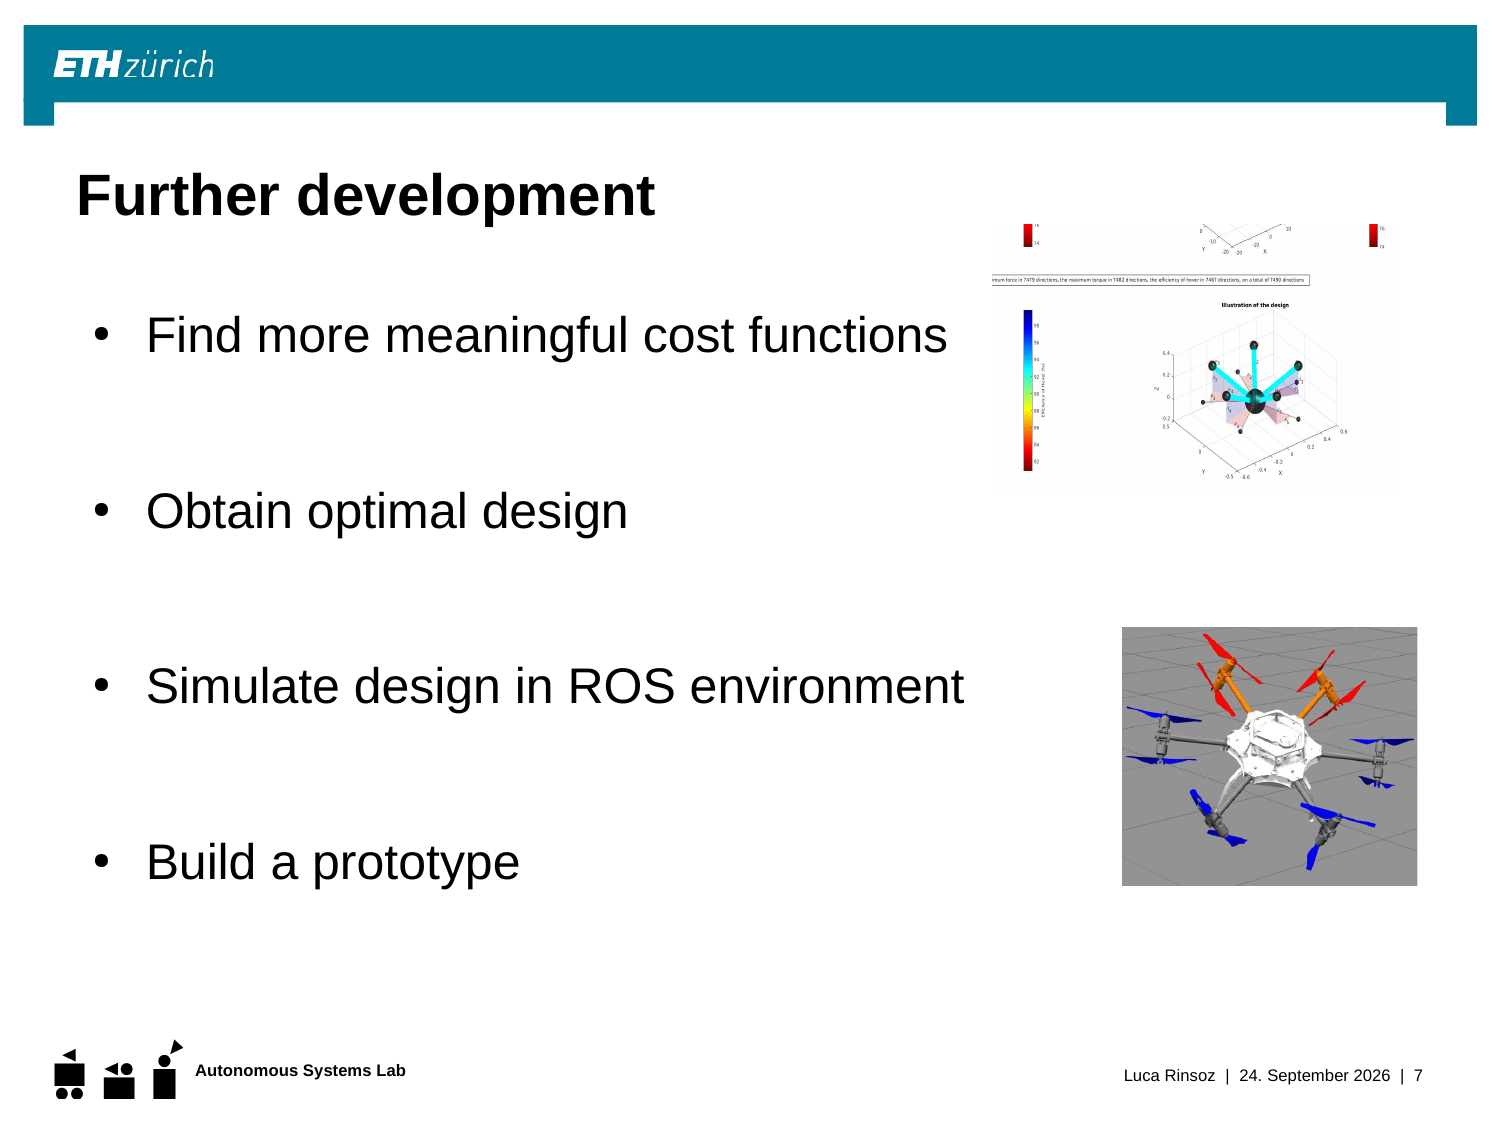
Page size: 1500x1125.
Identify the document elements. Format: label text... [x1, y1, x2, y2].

picture [992, 224, 1394, 497]
list Find more meaningful cost functions Obtain optimal design Simulate design in ROS environment Build a prototype [75, 307, 1425, 1054]
picture [1122, 627, 1418, 886]
title Further development [53, 101, 1447, 290]
